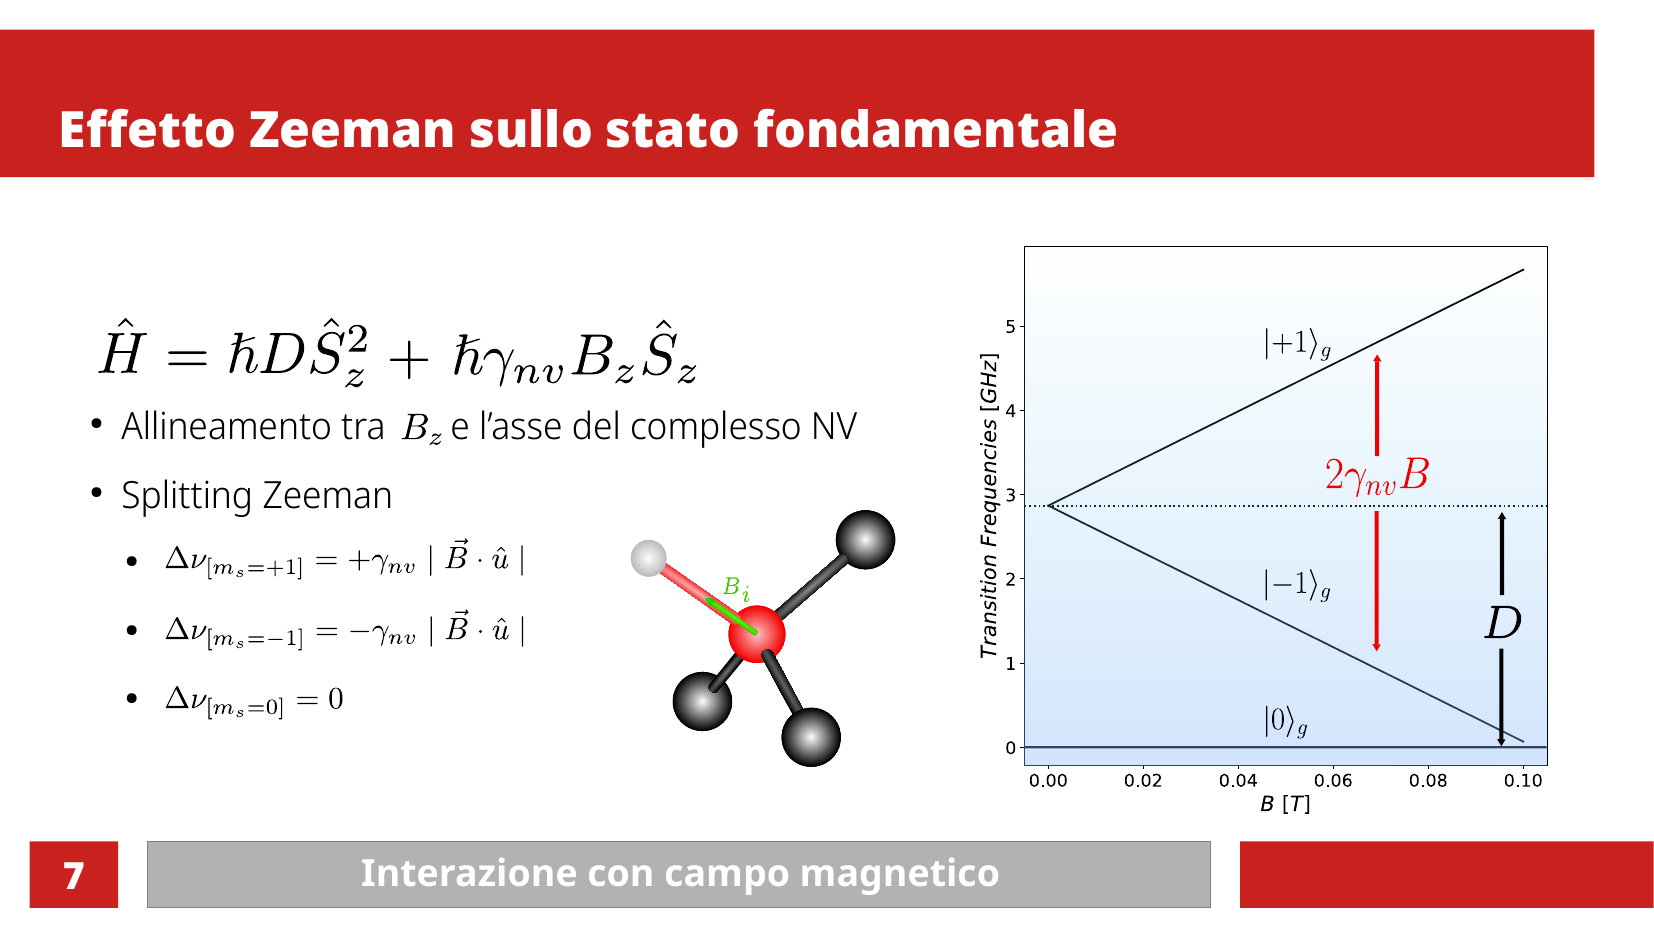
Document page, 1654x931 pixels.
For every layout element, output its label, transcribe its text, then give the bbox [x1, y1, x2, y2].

text_box [389, 319, 697, 387]
text_box Allineamento tra e l’asse del complesso NV Splitting Zeeman [75, 375, 901, 751]
picture [525, 164, 1615, 863]
text_box [165, 609, 524, 651]
text_box [165, 686, 343, 720]
text_box Interazione con campo magnetico [155, 838, 1206, 905]
title Effetto Zeeman sullo stato fondamentale [59, 44, 1595, 163]
text_box [98, 317, 367, 388]
text_box [401, 413, 442, 446]
text_box [165, 538, 523, 580]
